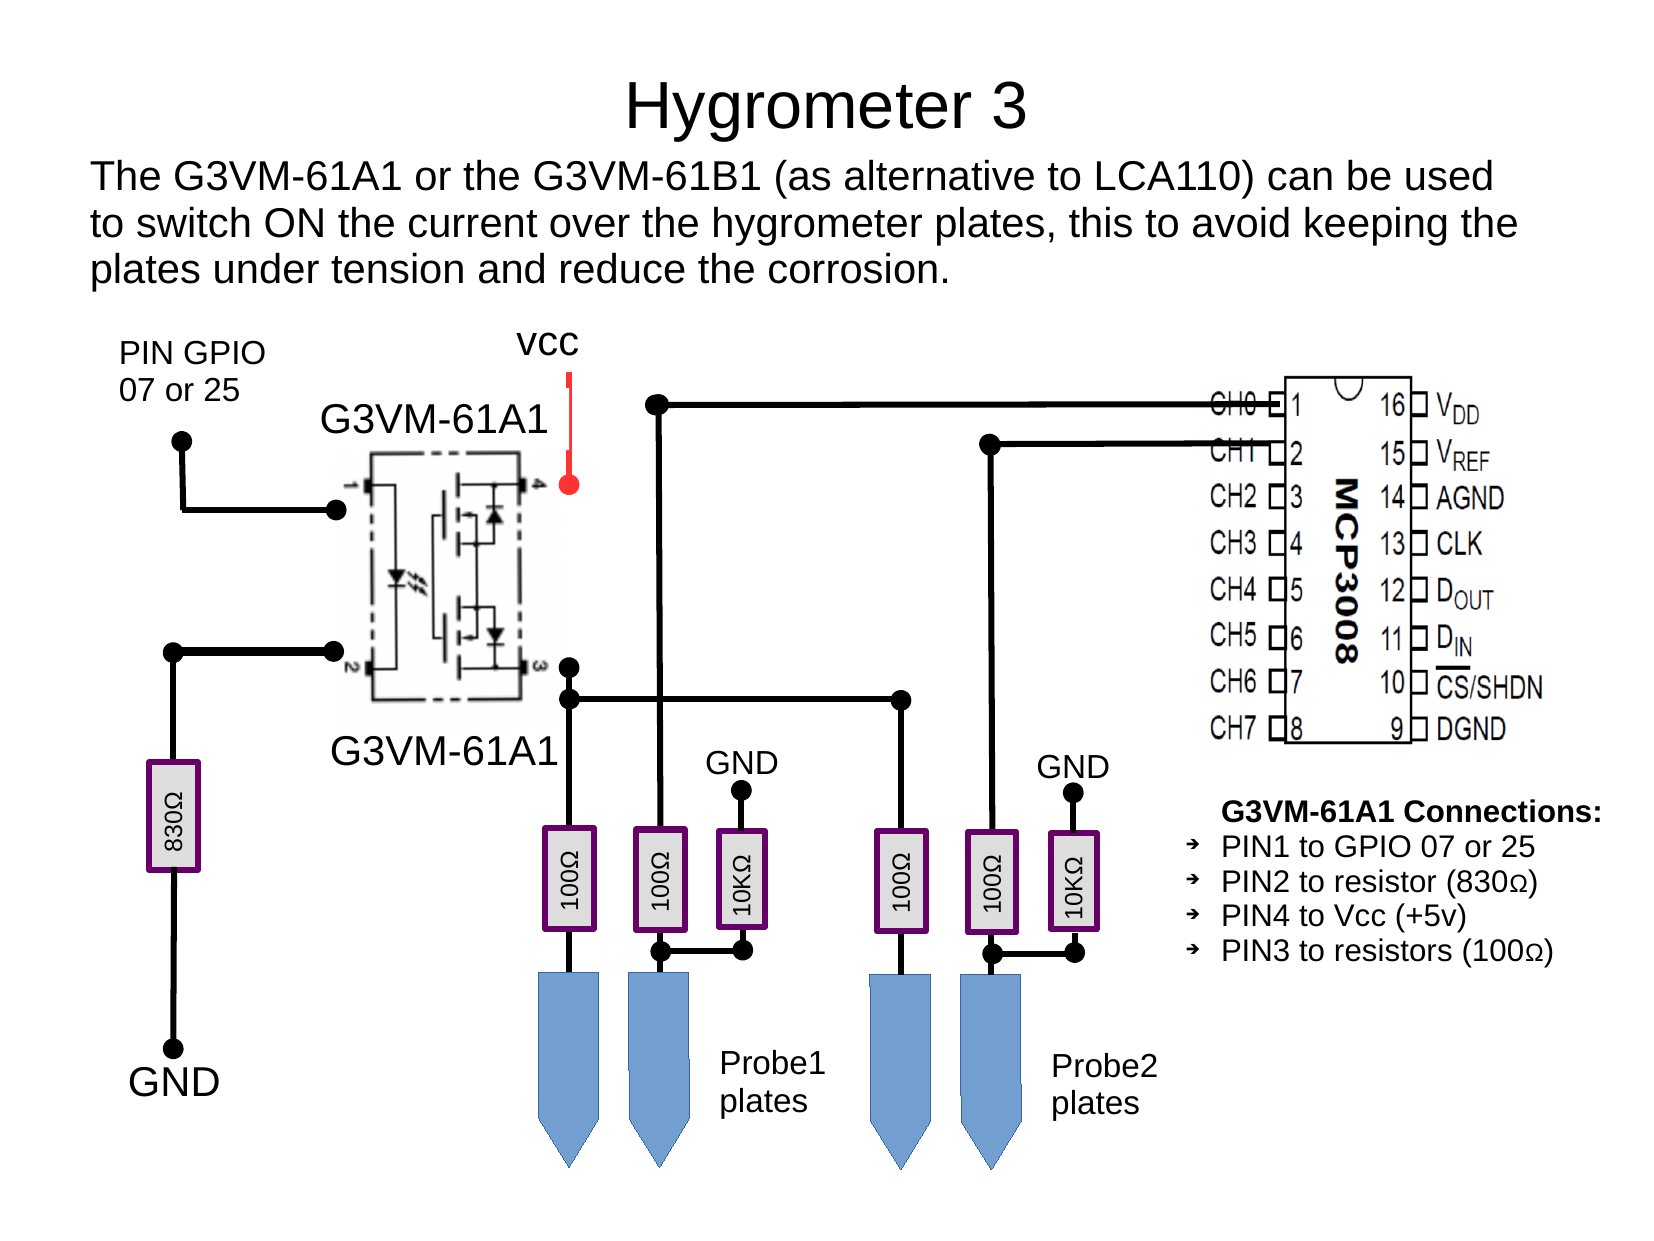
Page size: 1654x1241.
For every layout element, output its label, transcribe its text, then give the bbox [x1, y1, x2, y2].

text_box [960, 974, 1022, 1170]
text_box 10KΩ [1050, 833, 1097, 930]
text_box [628, 972, 690, 1168]
picture [1199, 365, 1555, 756]
text_box 100Ω [635, 829, 685, 931]
text_box GND [1021, 740, 1150, 793]
text_box G3VM-61A1 [315, 720, 615, 828]
text_box Probe1 plates [704, 1037, 885, 1146]
text_box 100Ω [876, 830, 926, 932]
text_box Probe2 plates [1036, 1040, 1218, 1148]
text_box 830Ω [149, 762, 198, 871]
text_box vcc [501, 310, 630, 373]
text_box PIN GPIO 07 or 25 [104, 327, 315, 418]
text_box [538, 972, 599, 1168]
picture [330, 451, 564, 720]
text_box The G3VM-61A1 or the G3VM-61B1 (as alternative to LCA110) can be used to switch ON the current over the hygrometer plates, this to avoid keeping the plates under tension and reduce the corrosion. [75, 145, 1553, 301]
text_box G3VM-61A1 Connections: PIN1 to GPIO 07 or 25 PIN2 to resistor (830Ω) PIN4 to Vcc (+5v) PIN3 to resistors (100Ω) [1170, 787, 1621, 1014]
title Hygrometer 3 [82, 45, 1571, 167]
text_box 10KΩ [718, 830, 765, 927]
text_box GND [113, 1051, 241, 1114]
text_box 100Ω [544, 828, 594, 929]
text_box GND [690, 737, 818, 790]
text_box G3VM-61A1 [300, 388, 570, 451]
text_box 100Ω [967, 831, 1017, 933]
text_box [869, 974, 931, 1170]
